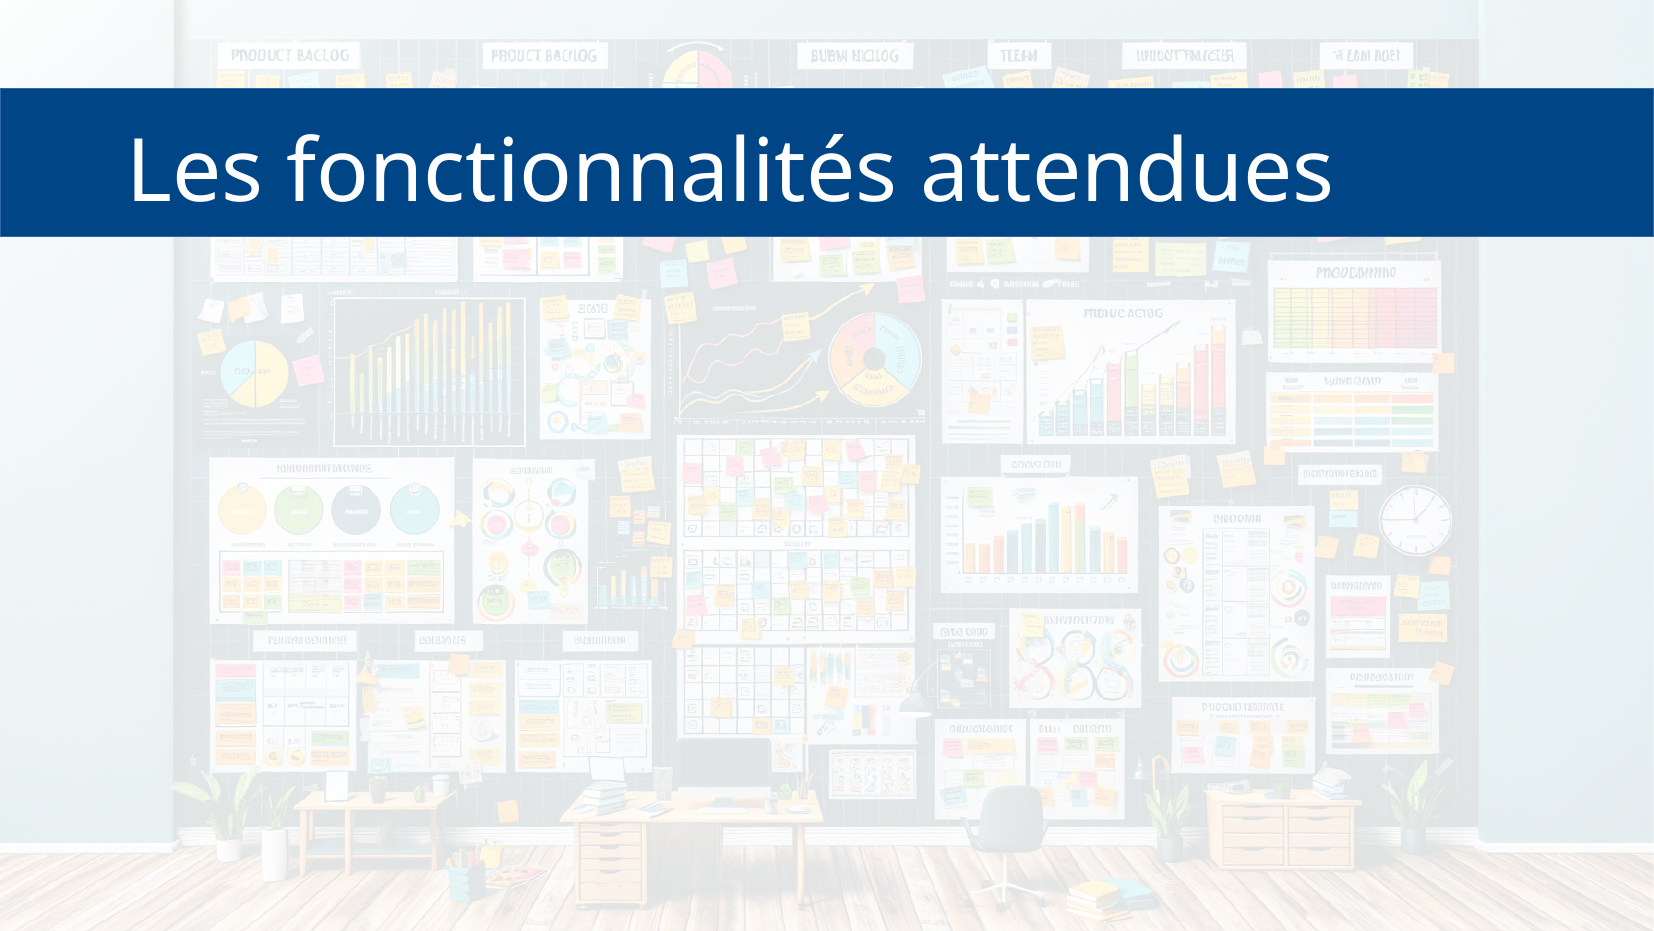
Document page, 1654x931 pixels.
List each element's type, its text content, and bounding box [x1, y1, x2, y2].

picture [0, 0, 1654, 88]
text_box Les fonctionnalités attendues [112, 100, 1571, 296]
text_box [0, 88, 1654, 237]
picture [0, 237, 1654, 931]
